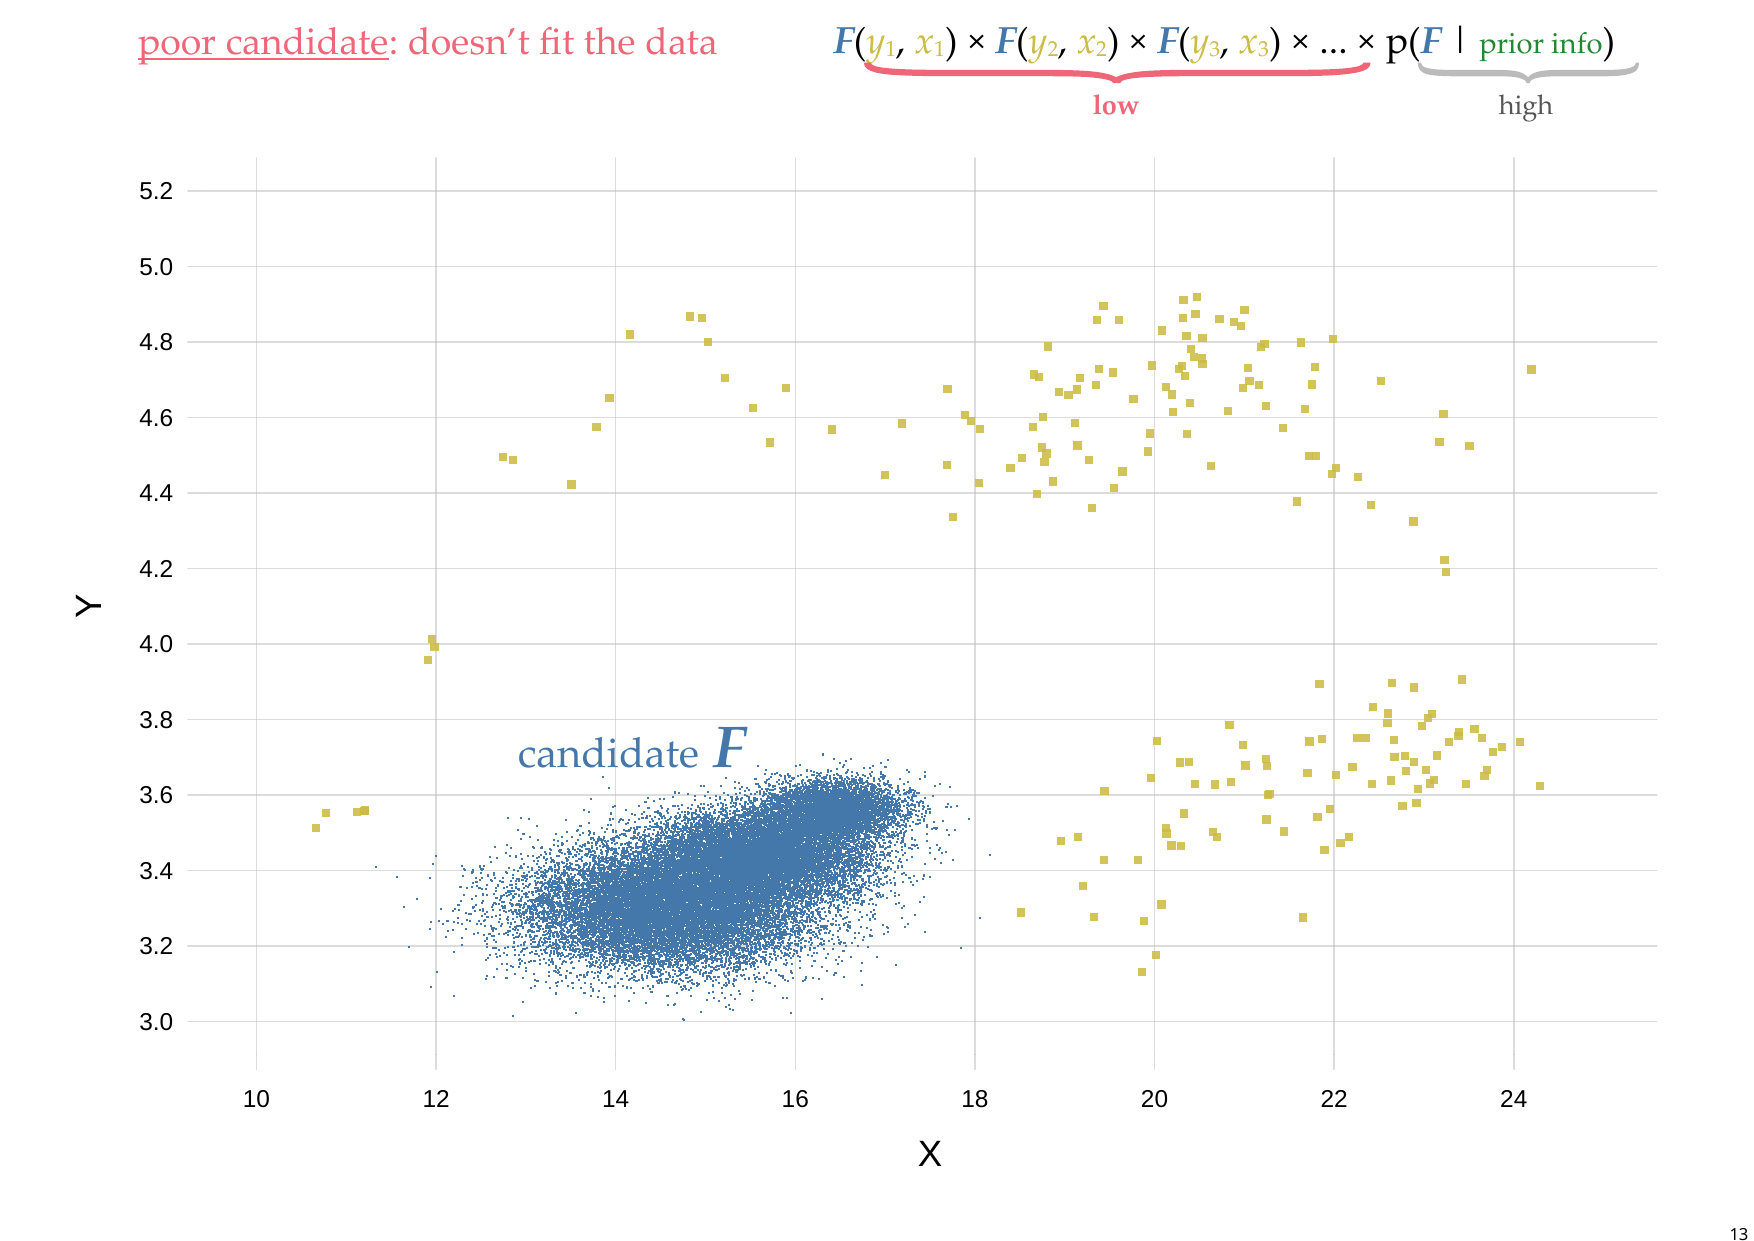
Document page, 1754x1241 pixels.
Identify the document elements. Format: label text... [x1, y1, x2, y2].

picture [38, 4, 1751, 1216]
text_box F(y1, x1) × F(y2, x2) × F(y3, x3) × ... × p(F | prior info) [846, 18, 1659, 72]
text_box low [1079, 87, 1156, 131]
text_box poor candidate: doesn’t fit the data [123, 19, 734, 73]
text_box [863, 62, 1371, 84]
text_box candidate F [512, 717, 771, 792]
text_box [1417, 62, 1640, 84]
text_box high [1486, 87, 1570, 131]
